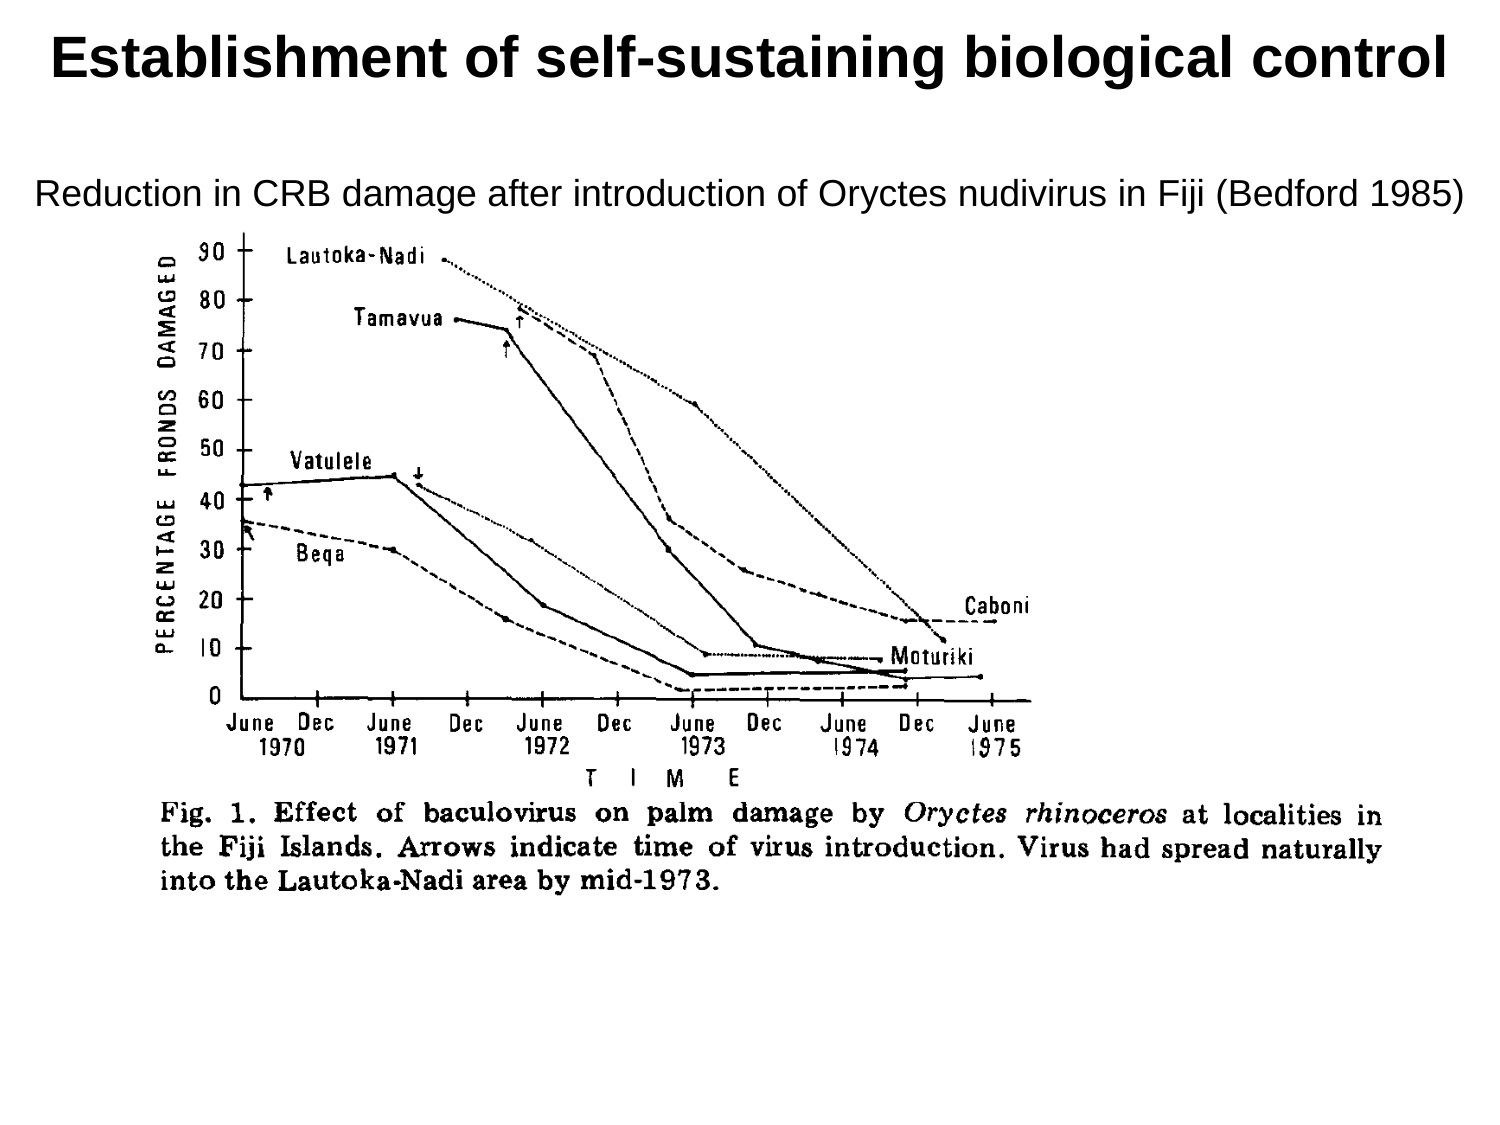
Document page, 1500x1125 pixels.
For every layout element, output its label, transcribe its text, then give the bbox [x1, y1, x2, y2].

title Establishment of self-sustaining biological control [0, 24, 1500, 91]
text_box Reduction in CRB damage after introduction of Oryctes nudivirus in Fiji (Bedford 1985) [0, 164, 1500, 222]
picture [135, 220, 1386, 901]
